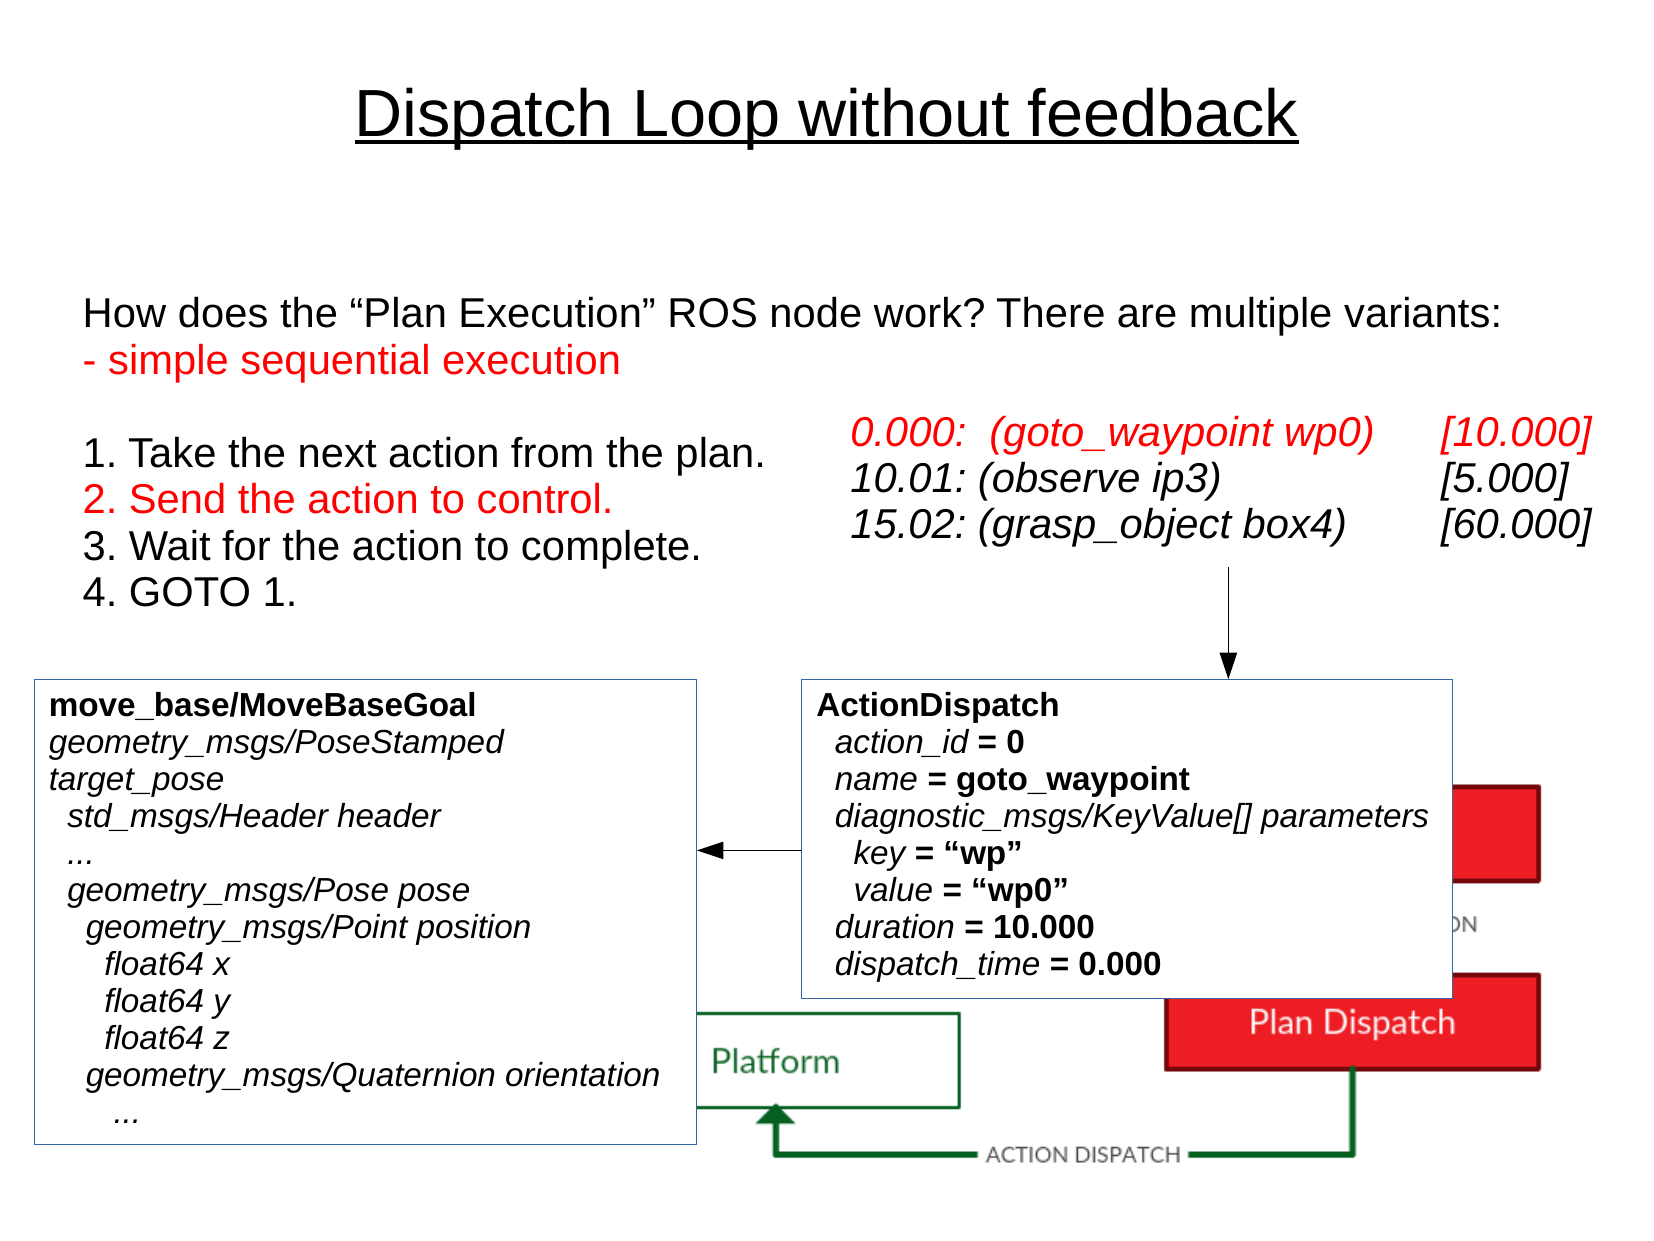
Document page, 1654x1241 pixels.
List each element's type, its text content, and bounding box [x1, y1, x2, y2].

text_box 0.000: (goto_waypoint wp0) [10.000] 10.01: (observe ip3) [5.000] 15.02: (grasp_object box4) [60.000] [850, 408, 1619, 626]
title Dispatch Loop without feedback [82, 49, 1571, 178]
picture [567, 1010, 1571, 1202]
subtitle How does the “Plan Execution” ROS node work? There are multiple variants: - simple sequential execution 1. Take the next action from the plan. 2. Send the action to control. 3. Wait for the action to complete. 4. GOTO 1. [697, 626, 1571, 1010]
subtitle How does the “Plan Execution” ROS node work? There are multiple variants: - simple sequential execution 1. Take the next action from the plan. 2. Send the action to control. 3. Wait for the action to complete. 4. GOTO 1. [82, 290, 1571, 850]
text_box move_base/MoveBaseGoal geometry_msgs/PoseStamped target_pose std_msgs/Header header ... geometry_msgs/Pose pose geometry_msgs/Point position float64 x float64 y float64 z geometry_msgs/Quaternion orientation ... [34, 679, 697, 1145]
text_box ActionDispatch action_id = 0 name = goto_waypoint diagnostic_msgs/KeyValue[] parameters key = “wp” value = “wp0” duration = 10.000 dispatch_time = 0.000 [801, 679, 1453, 999]
